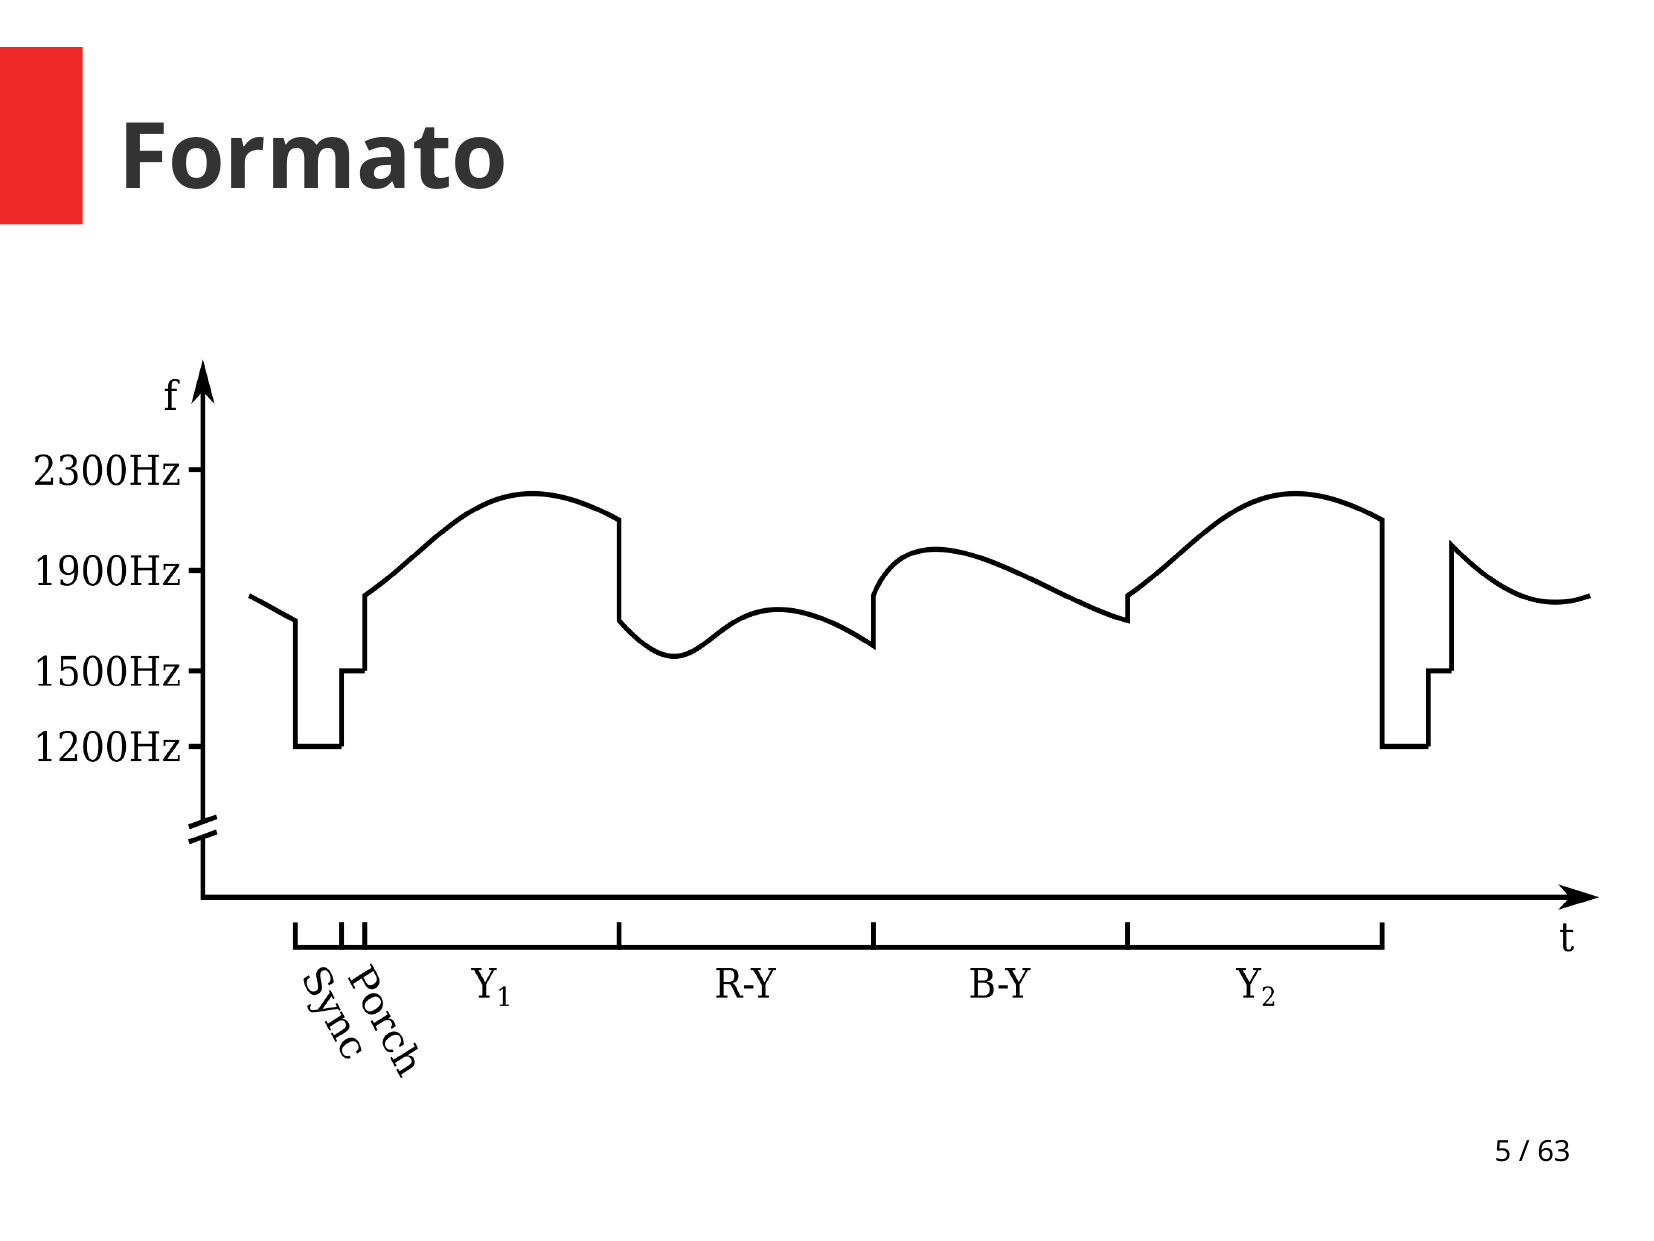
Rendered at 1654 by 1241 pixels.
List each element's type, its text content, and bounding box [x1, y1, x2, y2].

title Formato [118, 49, 1571, 257]
picture [35, 359, 1599, 1078]
